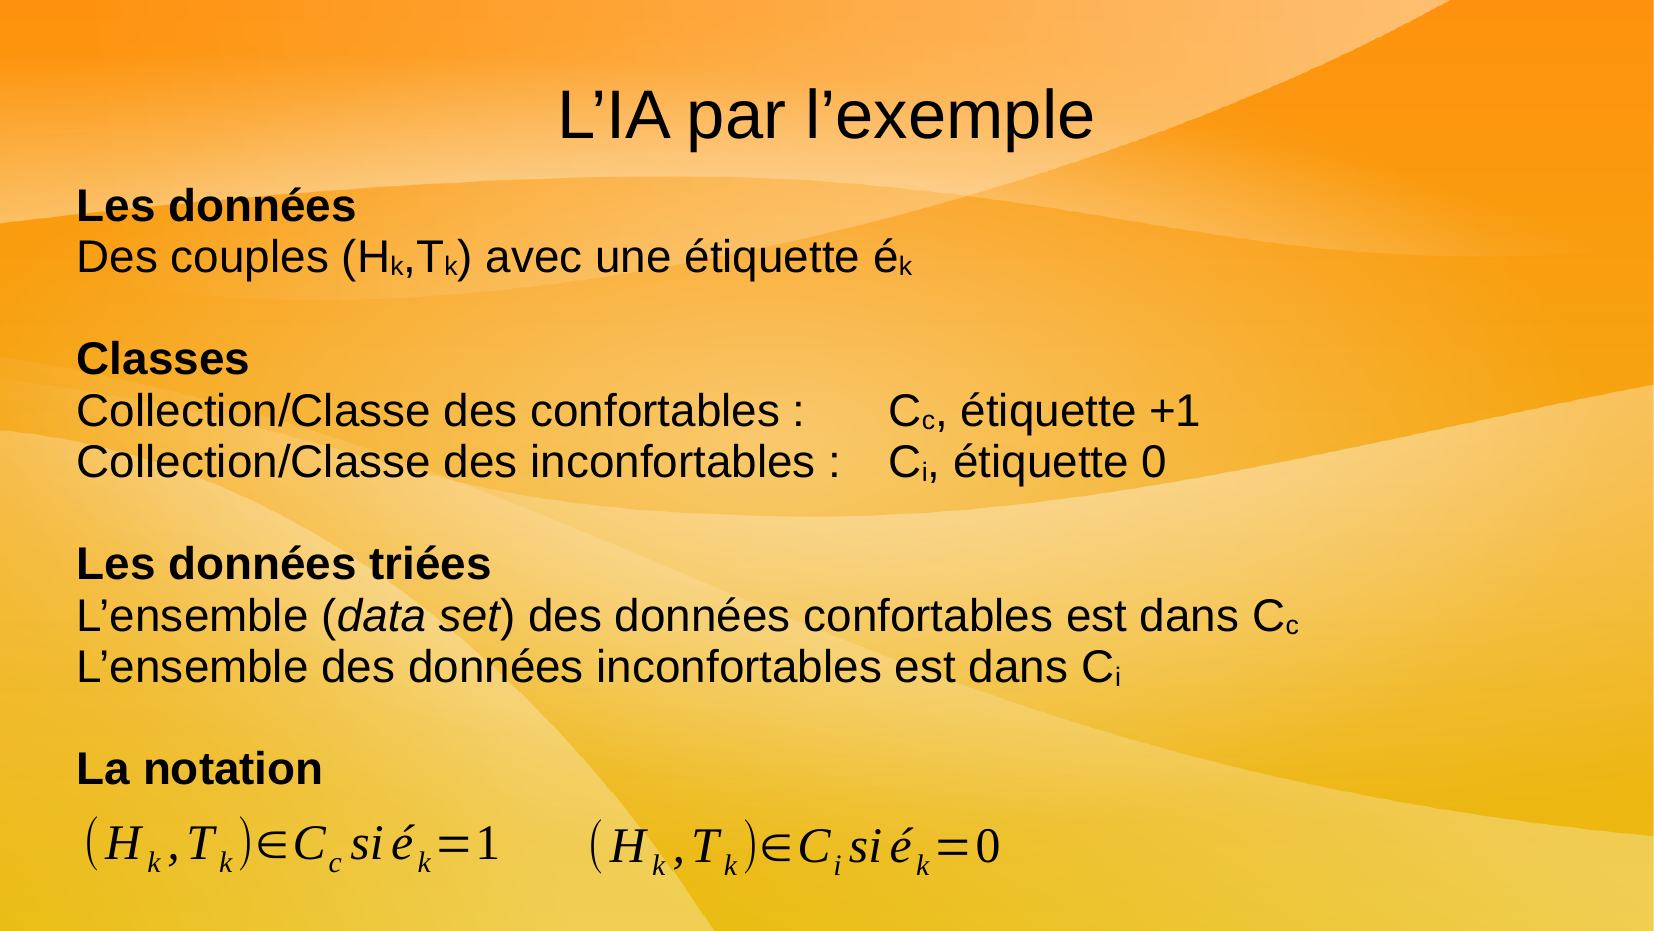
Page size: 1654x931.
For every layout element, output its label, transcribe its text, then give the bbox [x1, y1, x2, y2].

title L’IA par l’exemple [82, 37, 1571, 193]
chart [581, 817, 1007, 881]
chart [76, 814, 507, 879]
subtitle Les données Des couples (Hk,Tk) avec une étiquette ék Classes Collection/Classe des confortables : Cc, étiquette +1 Collection/Classe des inconfortables : Ci, étiquette 0 Les données triées L’ensemble (data set) des données confortables est dans Cc L’ensemble des données inconfortables est dans Ci La notation [76, 179, 1565, 931]
picture [0, 0, 1654, 931]
